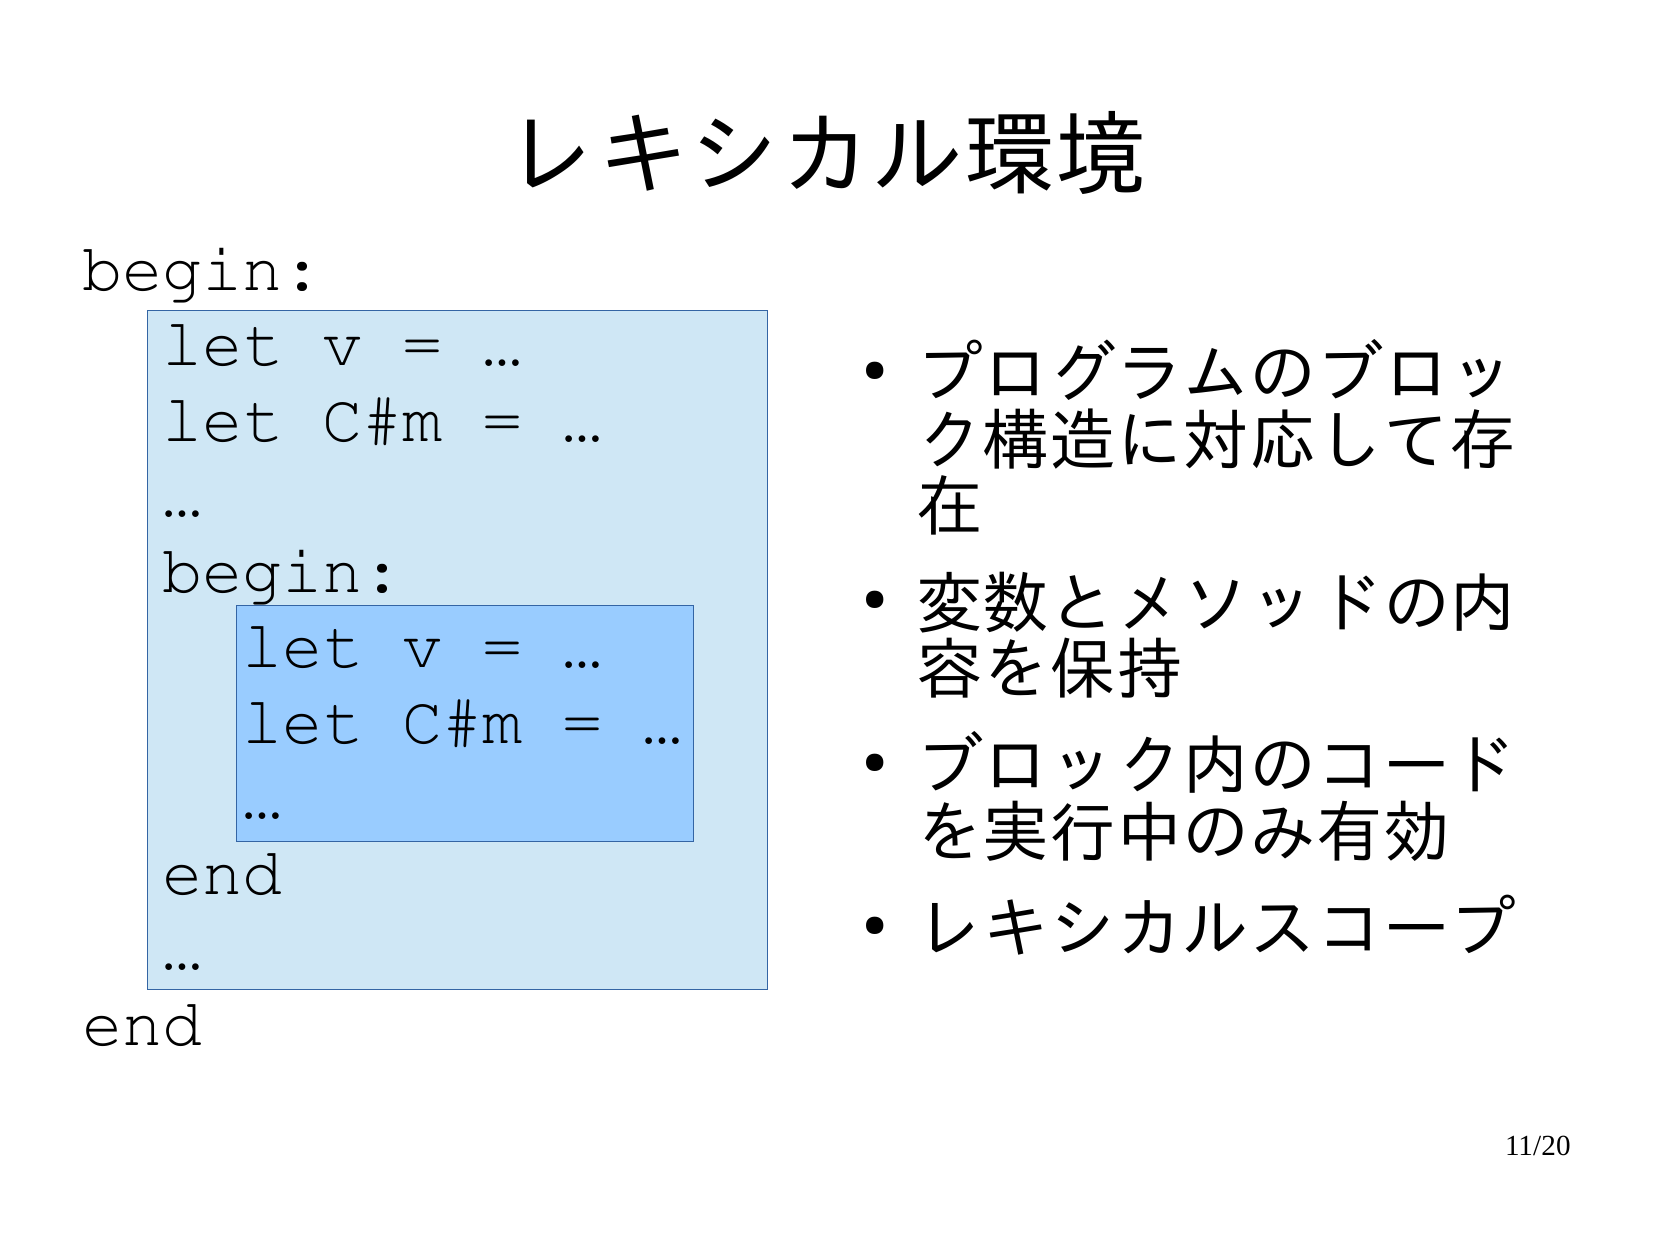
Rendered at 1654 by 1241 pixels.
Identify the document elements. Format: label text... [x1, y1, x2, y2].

list begin: let v = … let C#m = … … begin: let v = … let C#m = … … end … end [82, 290, 809, 1010]
title レキシカル環境 [82, 49, 1571, 257]
list プログラムのブロック構造に対応して存在 変数とメソッドの内容を保持 ブロック内のコードを実行中のみ有効 レキシカルスコープ [845, 290, 1572, 1010]
